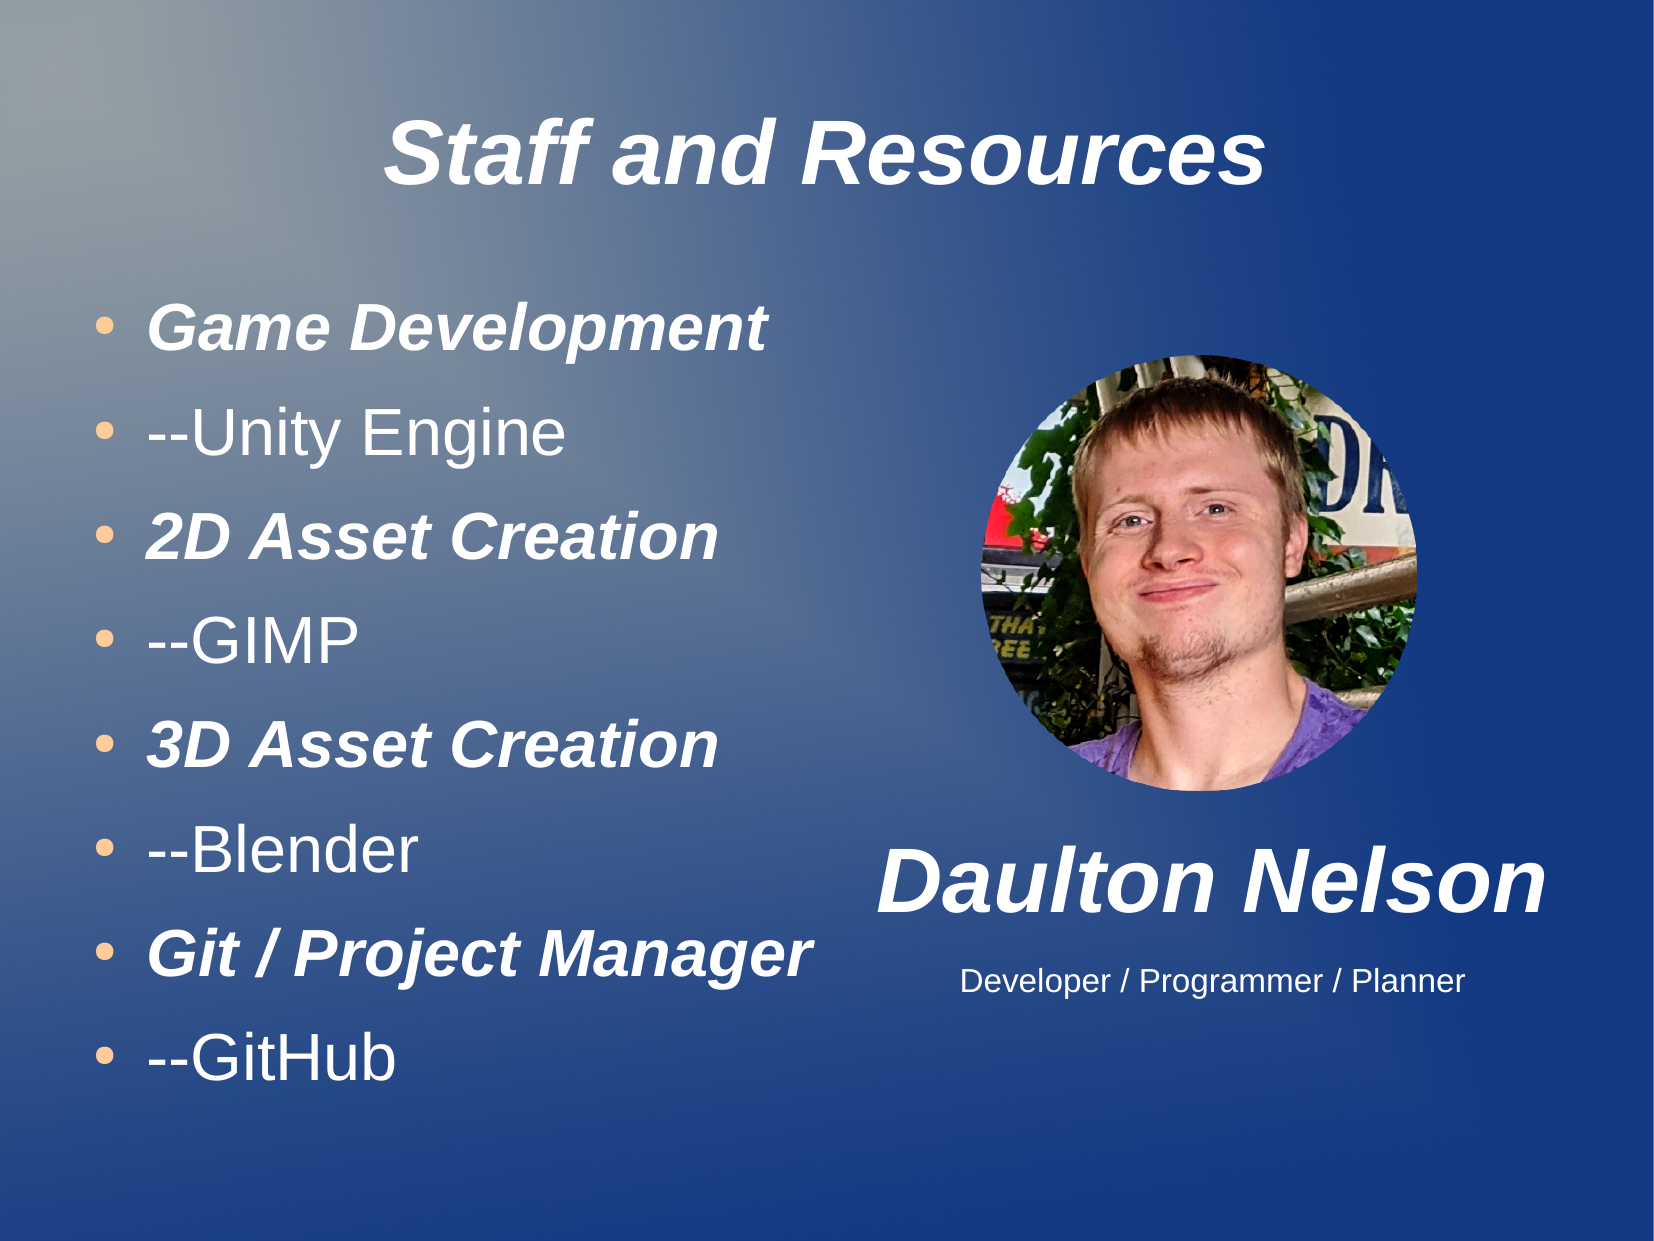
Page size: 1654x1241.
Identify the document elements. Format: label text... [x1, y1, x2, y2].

list Daulton Nelson Developer / Programmer / Planner [820, 829, 1606, 1174]
list Game Development --Unity Engine 2D Asset Creation --GIMP 3D Asset Creation --Blender Git / Project Manager --GitHub [75, 290, 821, 1109]
picture [0, 0, 1654, 1241]
title Staff and Resources [82, 49, 1571, 257]
